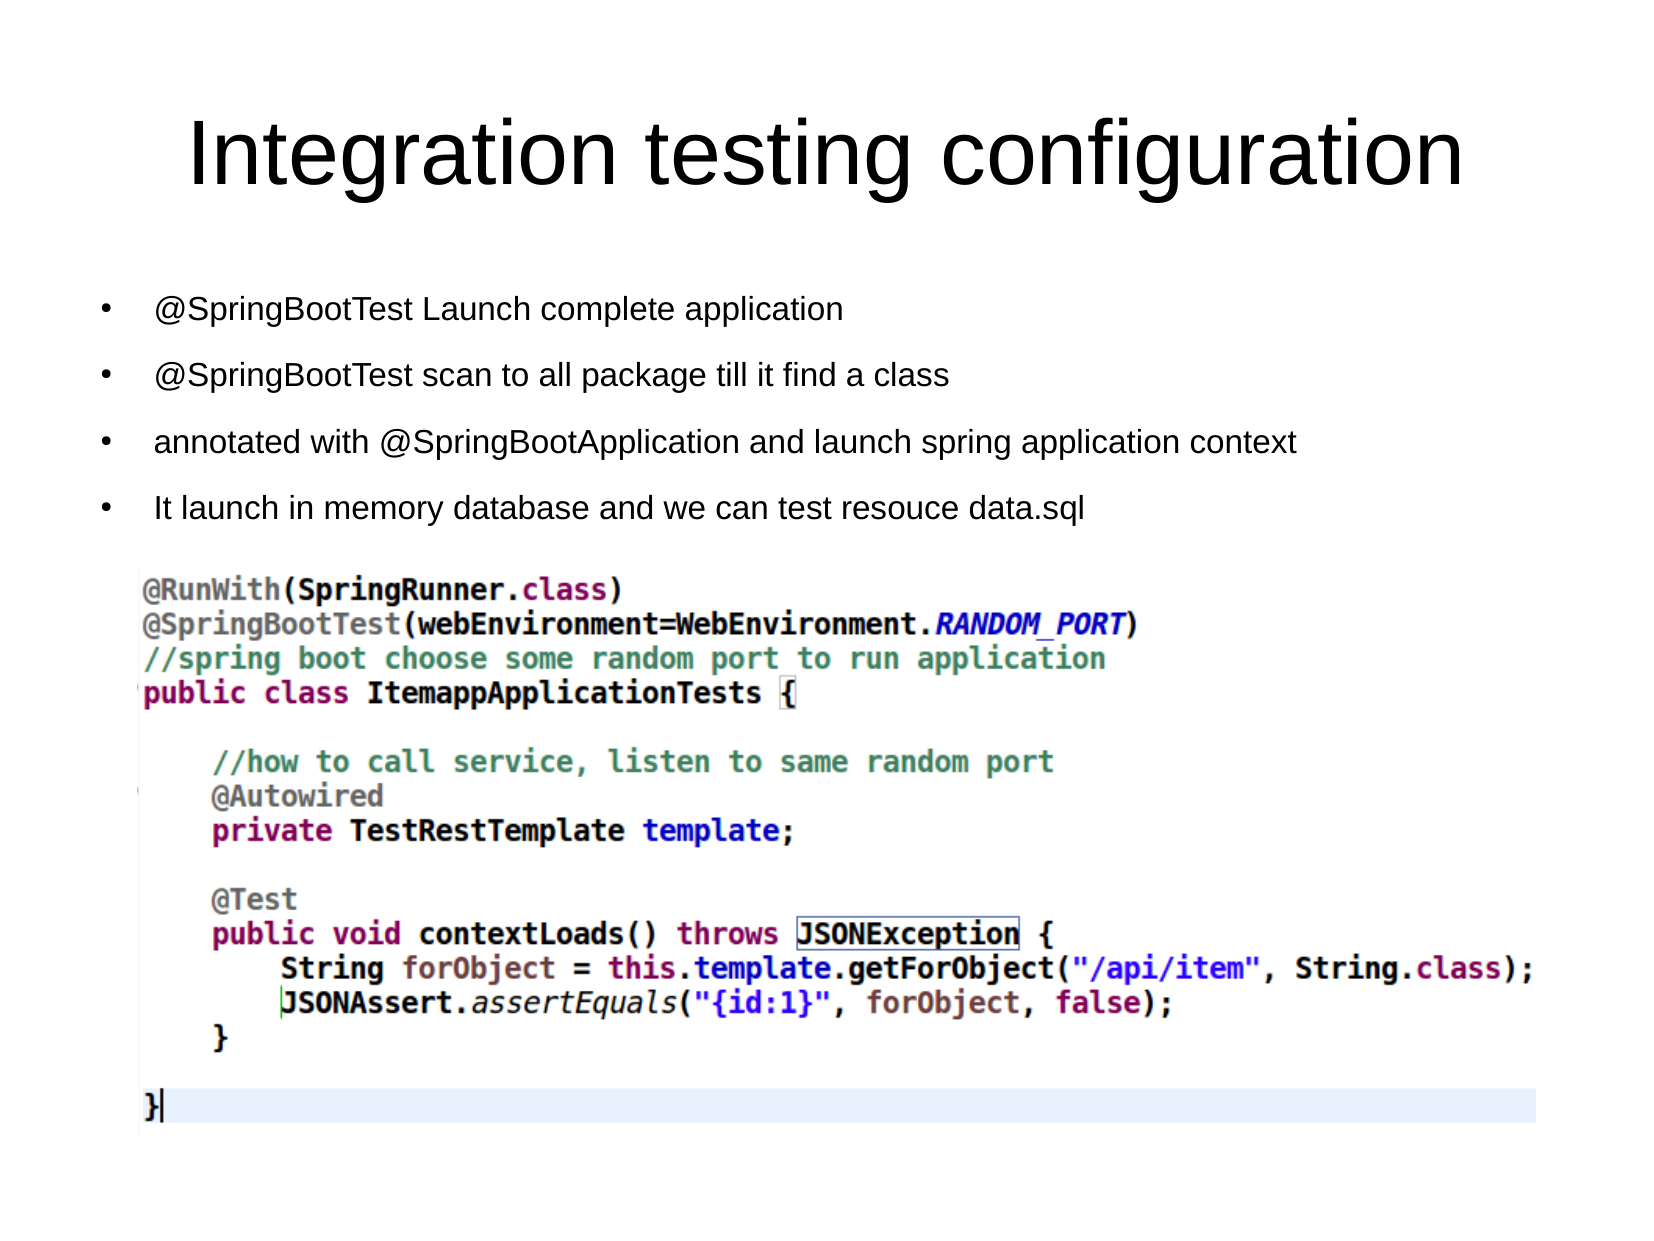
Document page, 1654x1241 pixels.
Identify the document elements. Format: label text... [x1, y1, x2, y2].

title Integration testing configuration [82, 49, 1571, 257]
list @SpringBootTest Launch complete application @SpringBootTest scan to all package till it find a class annotated with @SpringBootApplication and launch spring application context It launch in memory database and we can test resouce data.sql [82, 290, 1571, 1010]
picture [137, 569, 1536, 1137]
